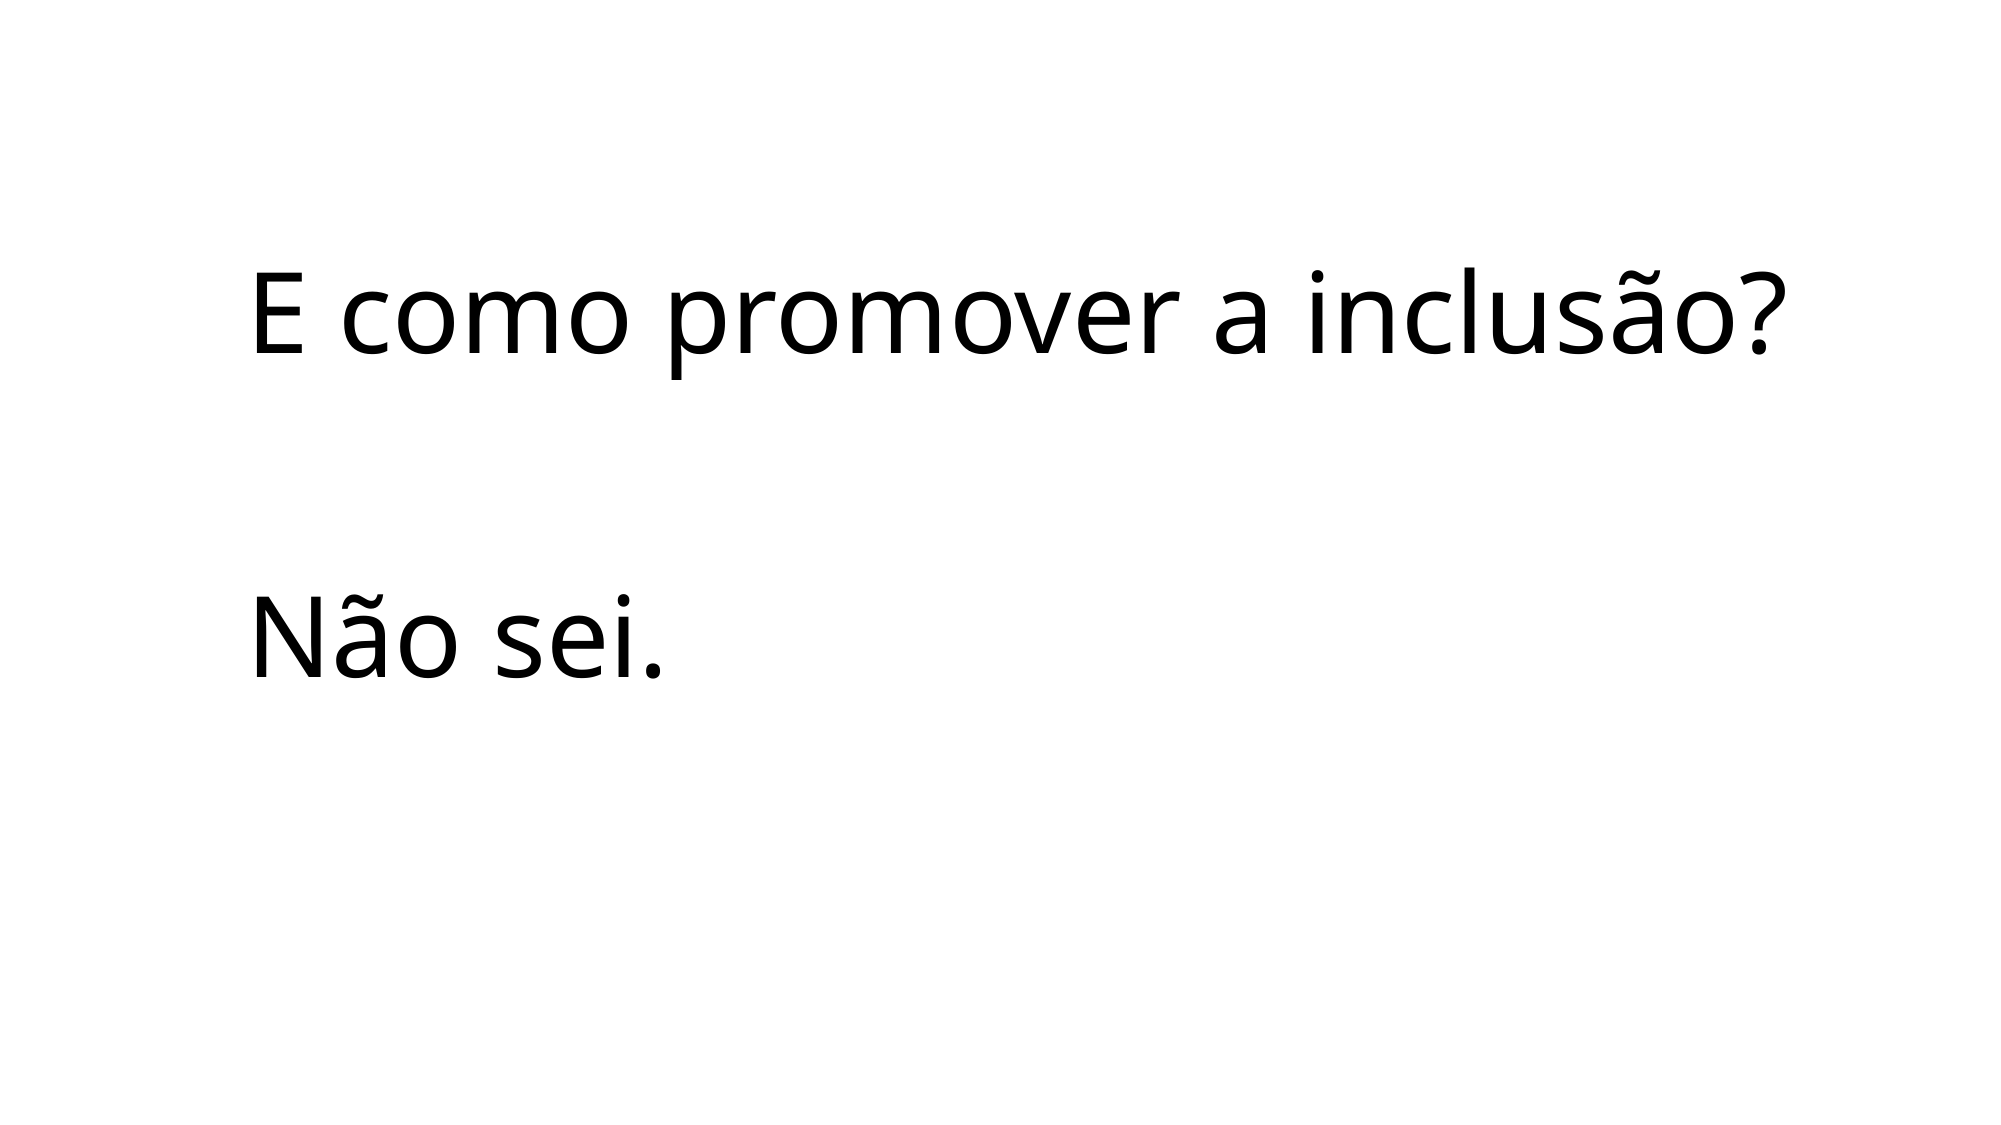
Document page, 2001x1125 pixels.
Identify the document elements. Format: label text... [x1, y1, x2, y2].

text_box E como promover a inclusão? Não sei. [231, 206, 1818, 708]
